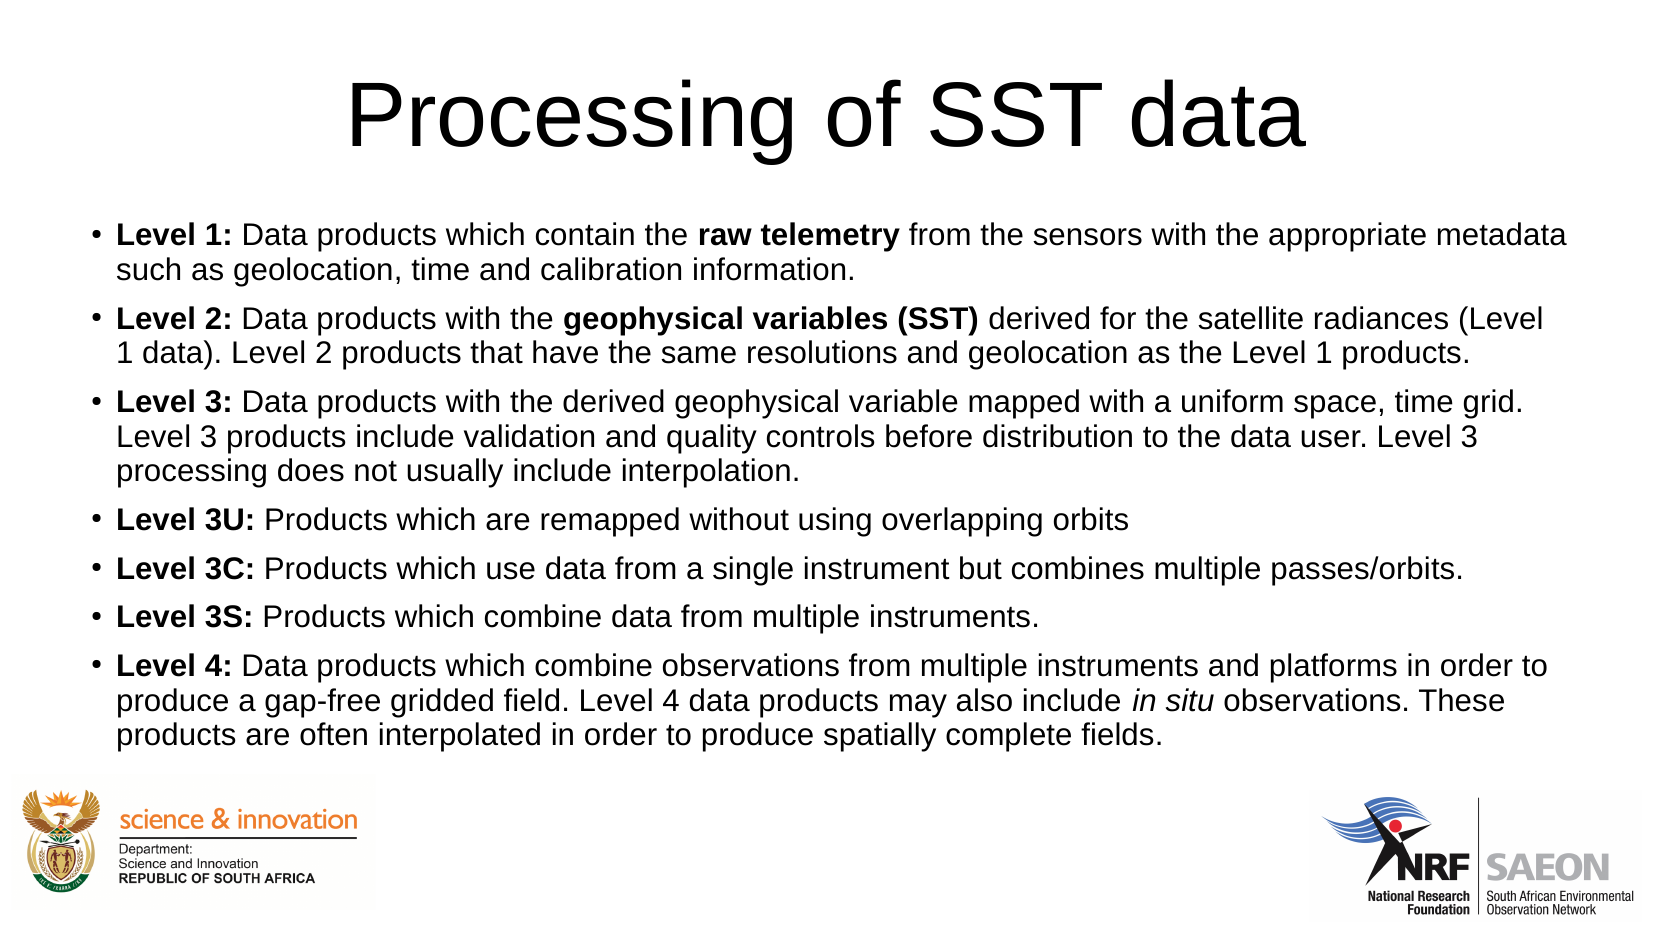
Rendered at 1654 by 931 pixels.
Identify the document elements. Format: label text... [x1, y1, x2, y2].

list Level 1: Data products which contain the raw telemetry from the sensors with the appropriate metadata such as geolocation, time and calibration information. Level 2: Data products with the geophysical variables (SST) derived for the satellite radiances (Level 1 data). Level 2 products that have the same resolutions and geolocation as the Level 1 products. Level 3: Data products with the derived geophysical variable mapped with a uniform space, time grid. Level 3 products include validation and quality controls before distribution to the data user. Level 3 processing does not usually include interpolation. Level 3U: Products which are remapped without using overlapping orbits Level 3C: Products which use data from a single instrument but combines multiple passes/orbits. Level 3S: Products which combine data from multiple instruments. Level 4: Data products which combine observations from multiple instruments and platforms in order to produce a gap-free gridded field. Level 4 data products may also include in situ observations. These products are often interpolated in order to produce spatially complete fields. [82, 217, 1571, 758]
title Processing of SST data [82, 37, 1571, 193]
picture [11, 774, 376, 910]
picture [1309, 790, 1642, 922]
